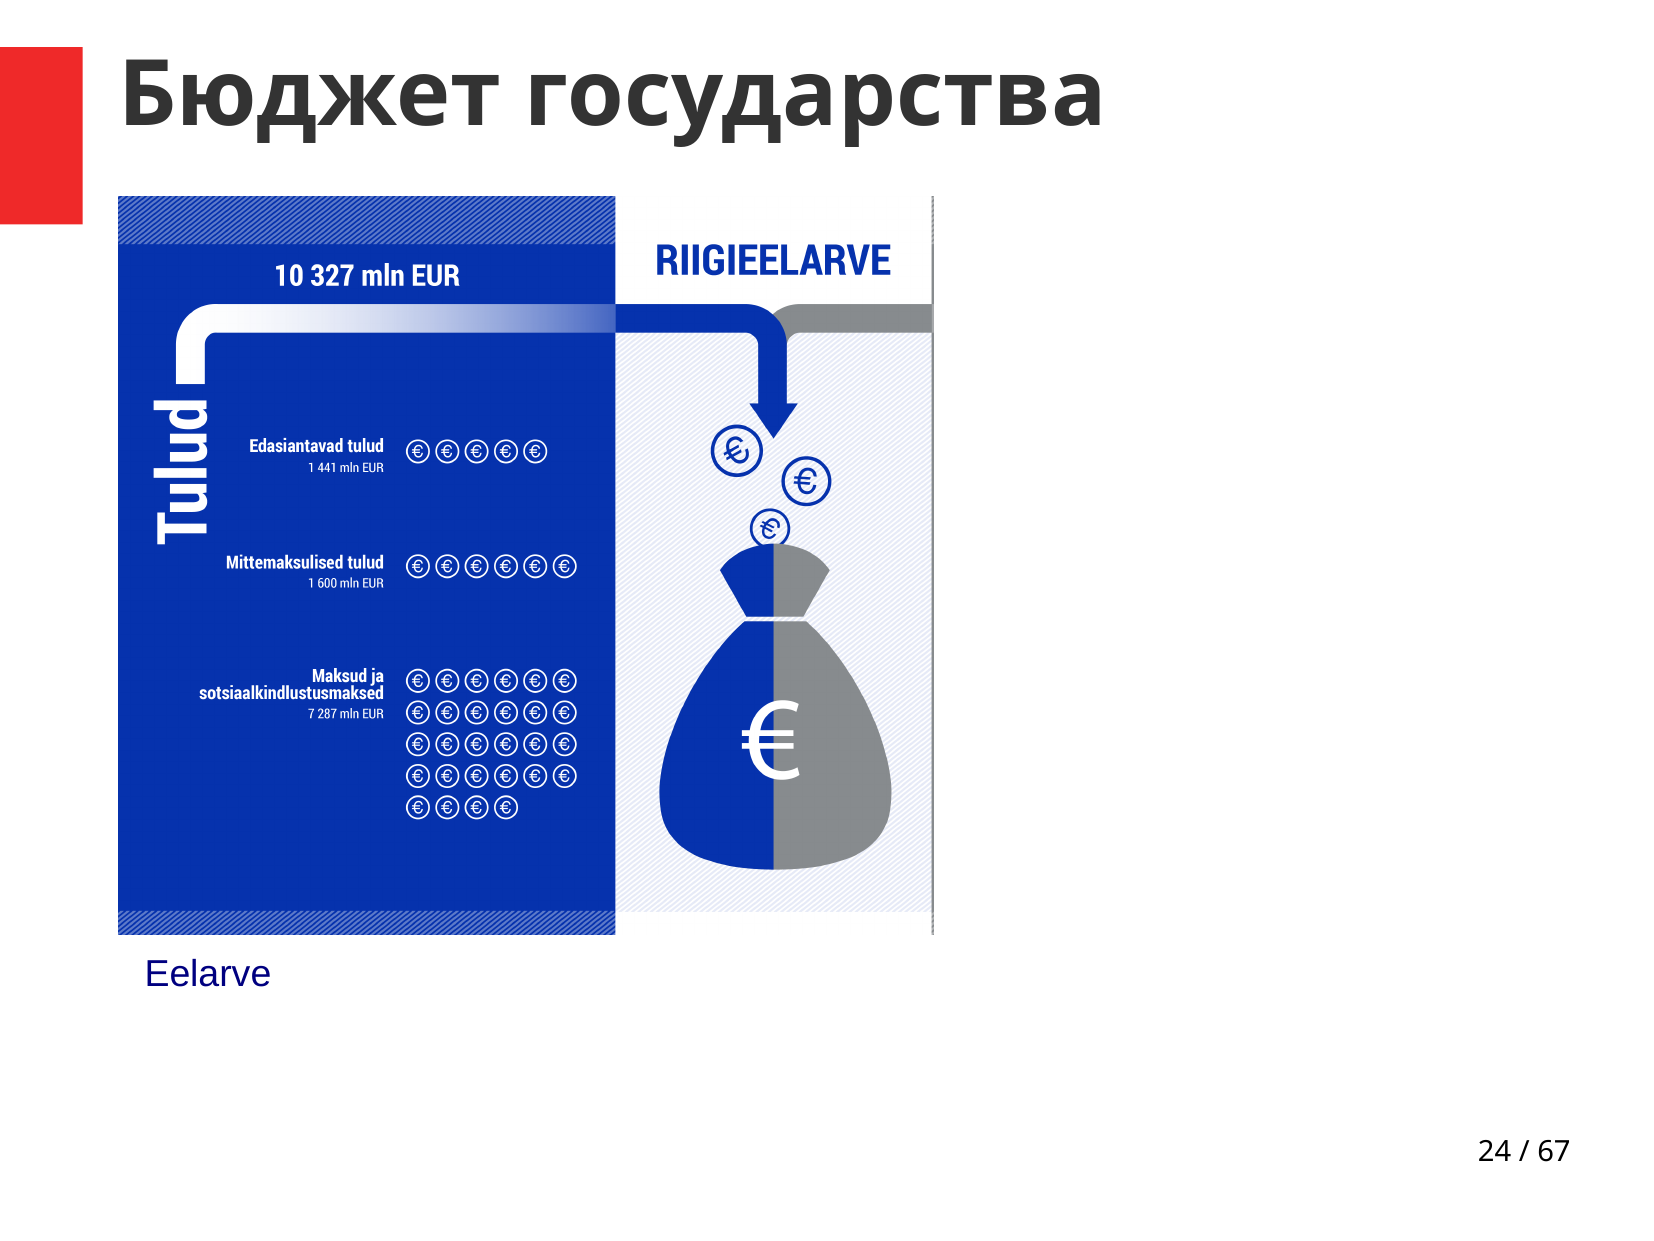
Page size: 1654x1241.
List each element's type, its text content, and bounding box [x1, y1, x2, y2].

title Бюджет государства [118, 45, 1571, 260]
text_box Eelarve [129, 945, 477, 1016]
picture [118, 196, 934, 935]
